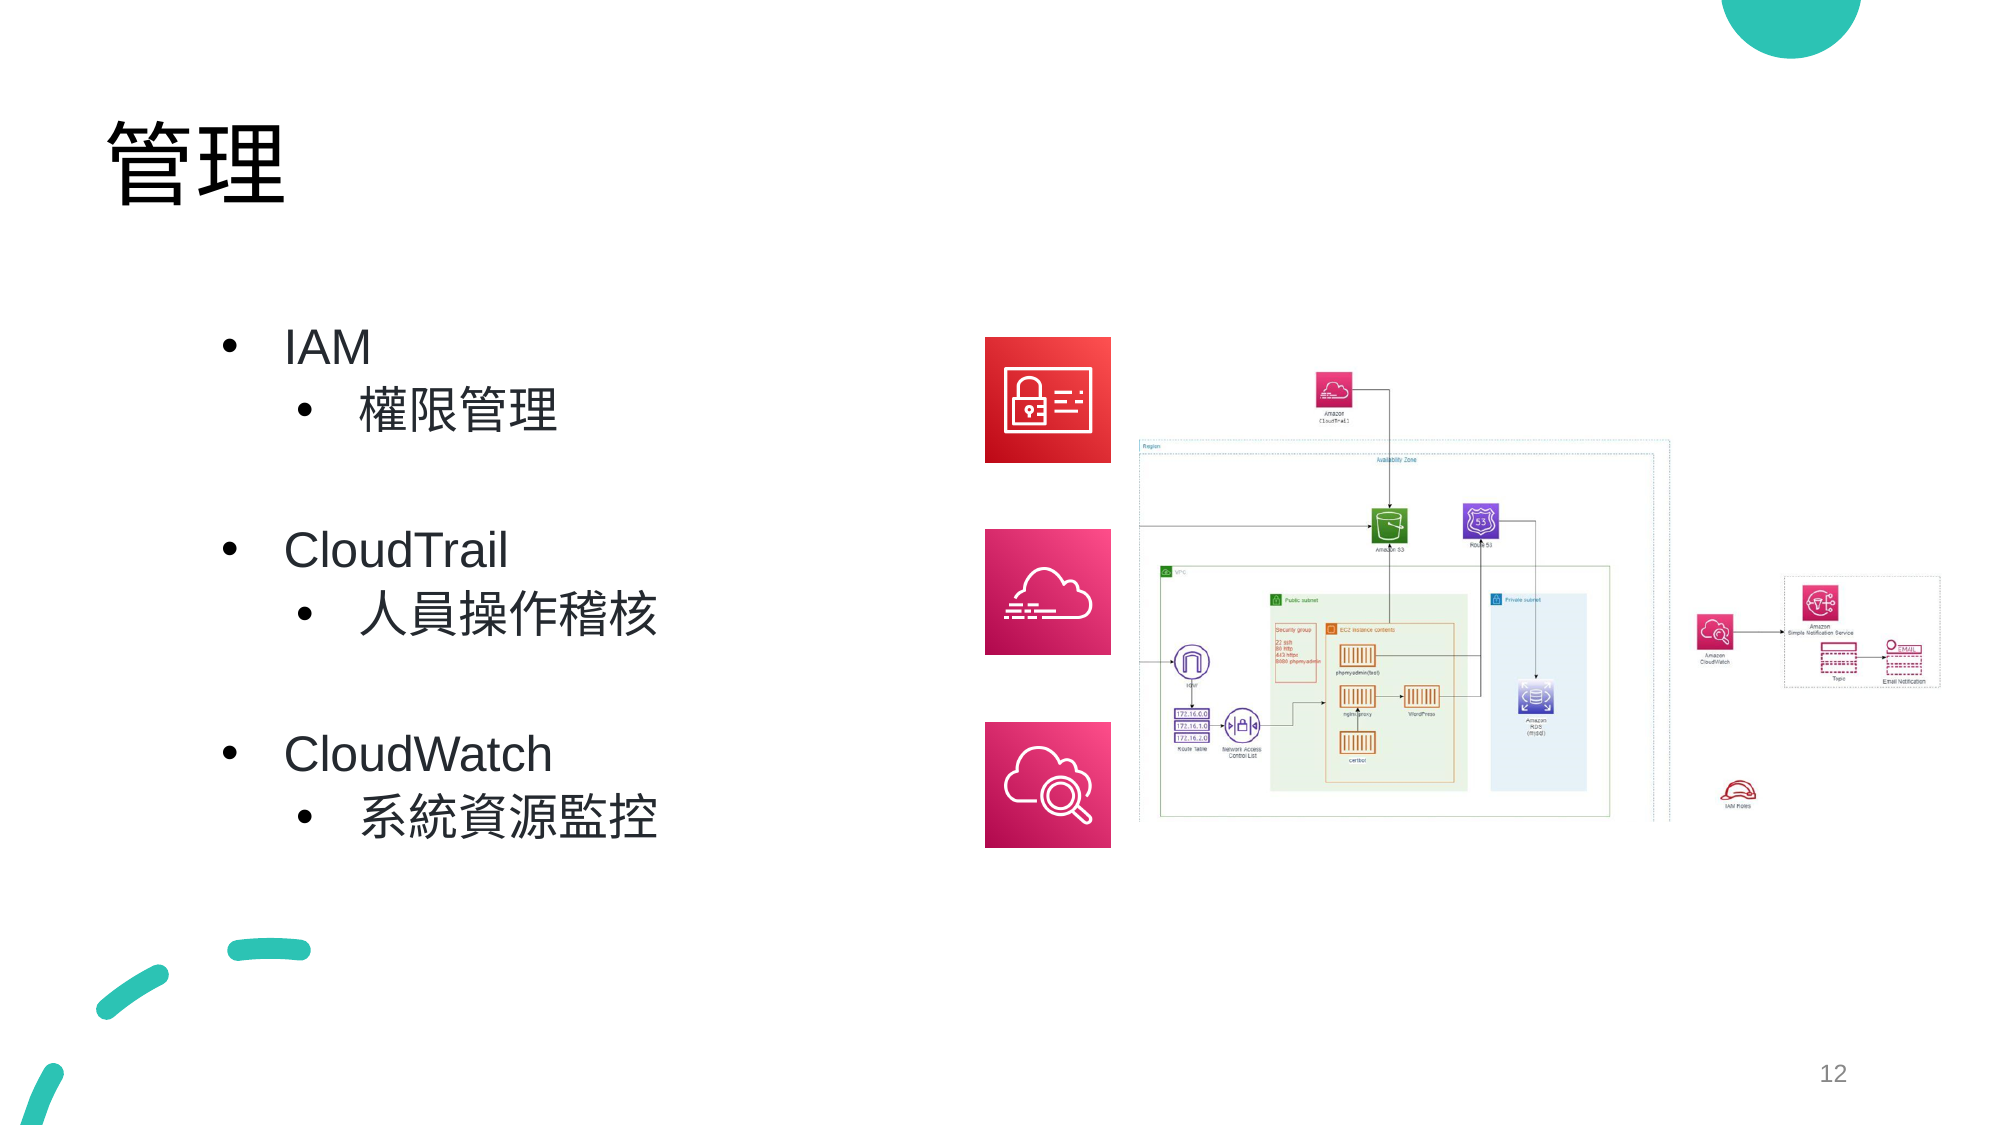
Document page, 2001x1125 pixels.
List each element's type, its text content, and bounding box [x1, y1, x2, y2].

picture [985, 529, 1111, 655]
list IAM 權限管理 CloudTrail 人員操作稽核 CloudWatch 系統資源監控 [193, 313, 1806, 947]
picture [985, 337, 1111, 463]
slide_number 1 [1412, 1042, 1863, 1103]
picture [985, 722, 1111, 848]
title 管理 [88, 59, 1814, 278]
picture [1139, 360, 1944, 822]
